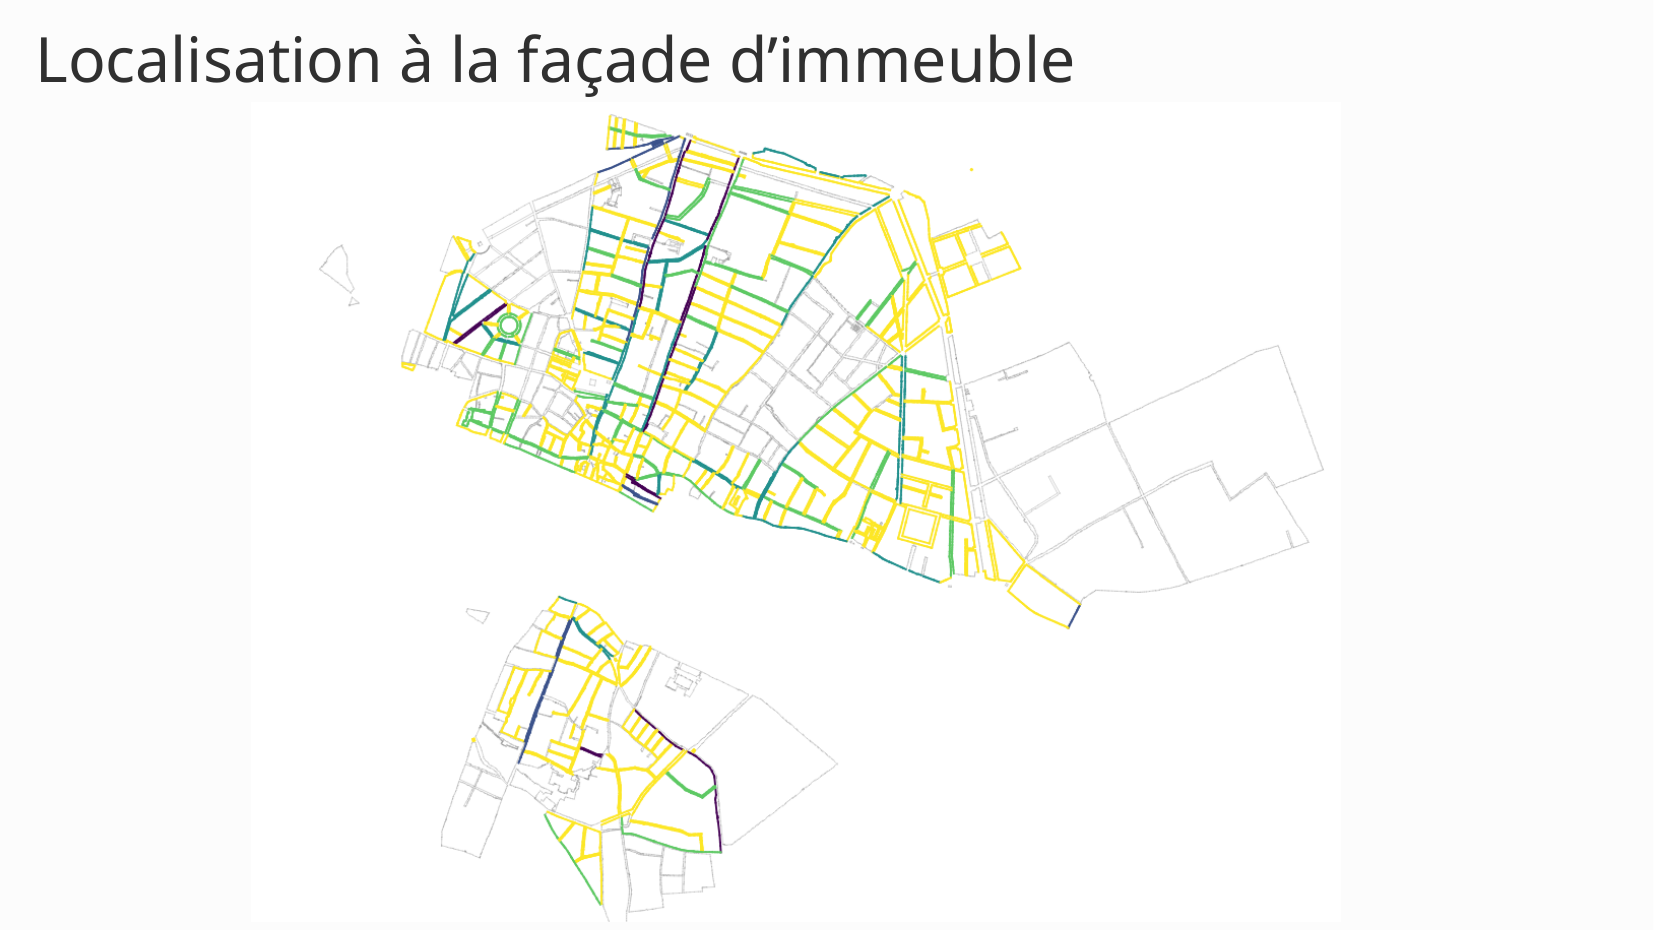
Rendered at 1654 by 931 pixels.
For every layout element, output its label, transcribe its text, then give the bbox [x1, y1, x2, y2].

title Localisation à la façade d’immeuble [35, 10, 1619, 107]
picture [251, 102, 1341, 922]
